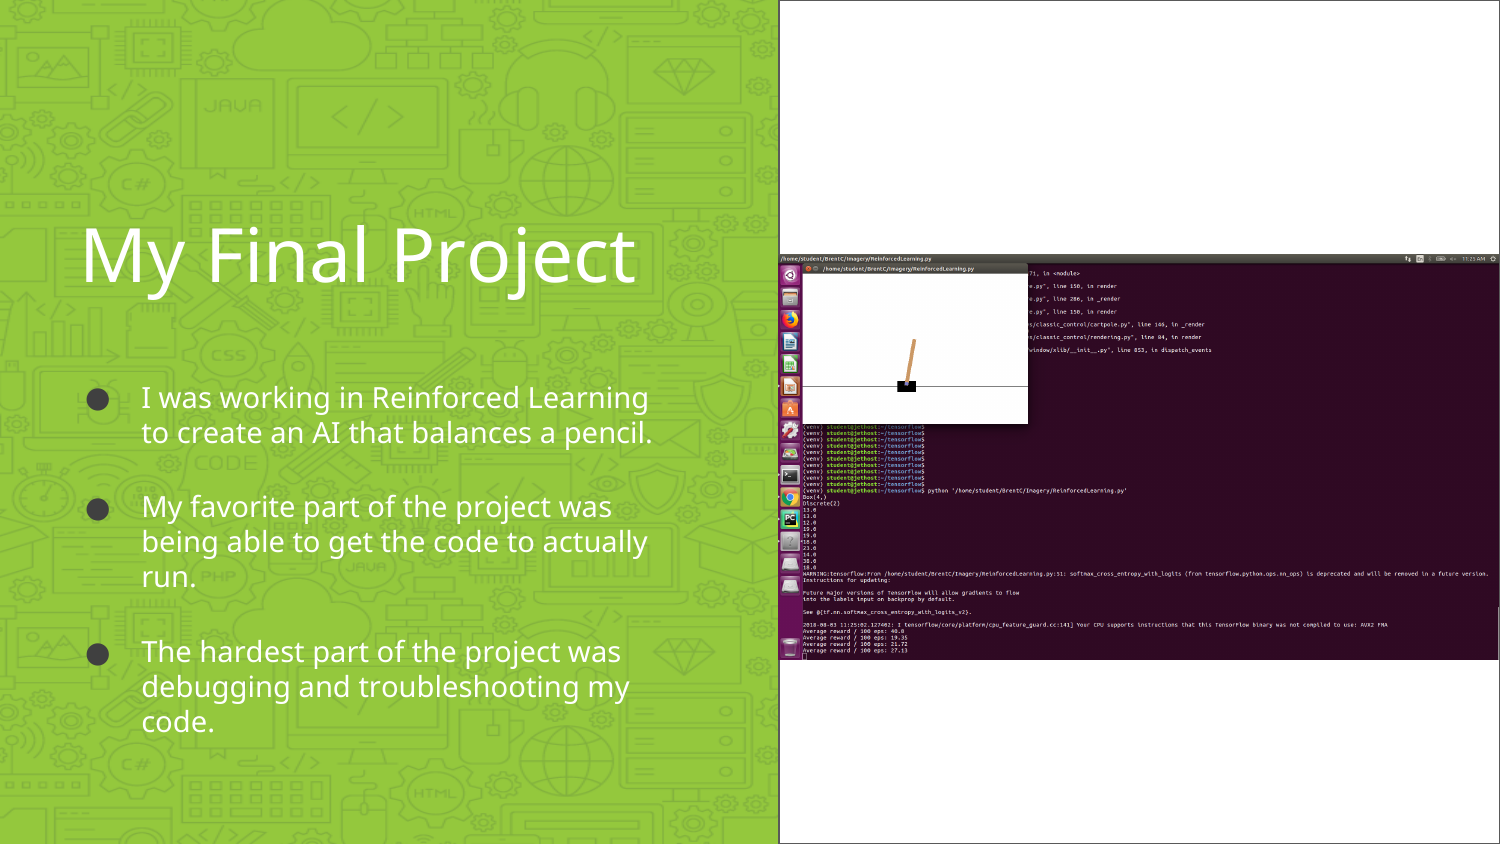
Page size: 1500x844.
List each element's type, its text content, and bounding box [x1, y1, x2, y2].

text_box [778, 0, 1500, 844]
text_box My Final Project [64, 96, 755, 313]
picture [0, 0, 1499, 844]
text_box I was working in Reinforced Learning to create an AI that balances a pencil. My favorite part of the project was being able to get the code to actually run. The hardest part of the project was debugging and troubleshooting my code. [51, 364, 678, 767]
